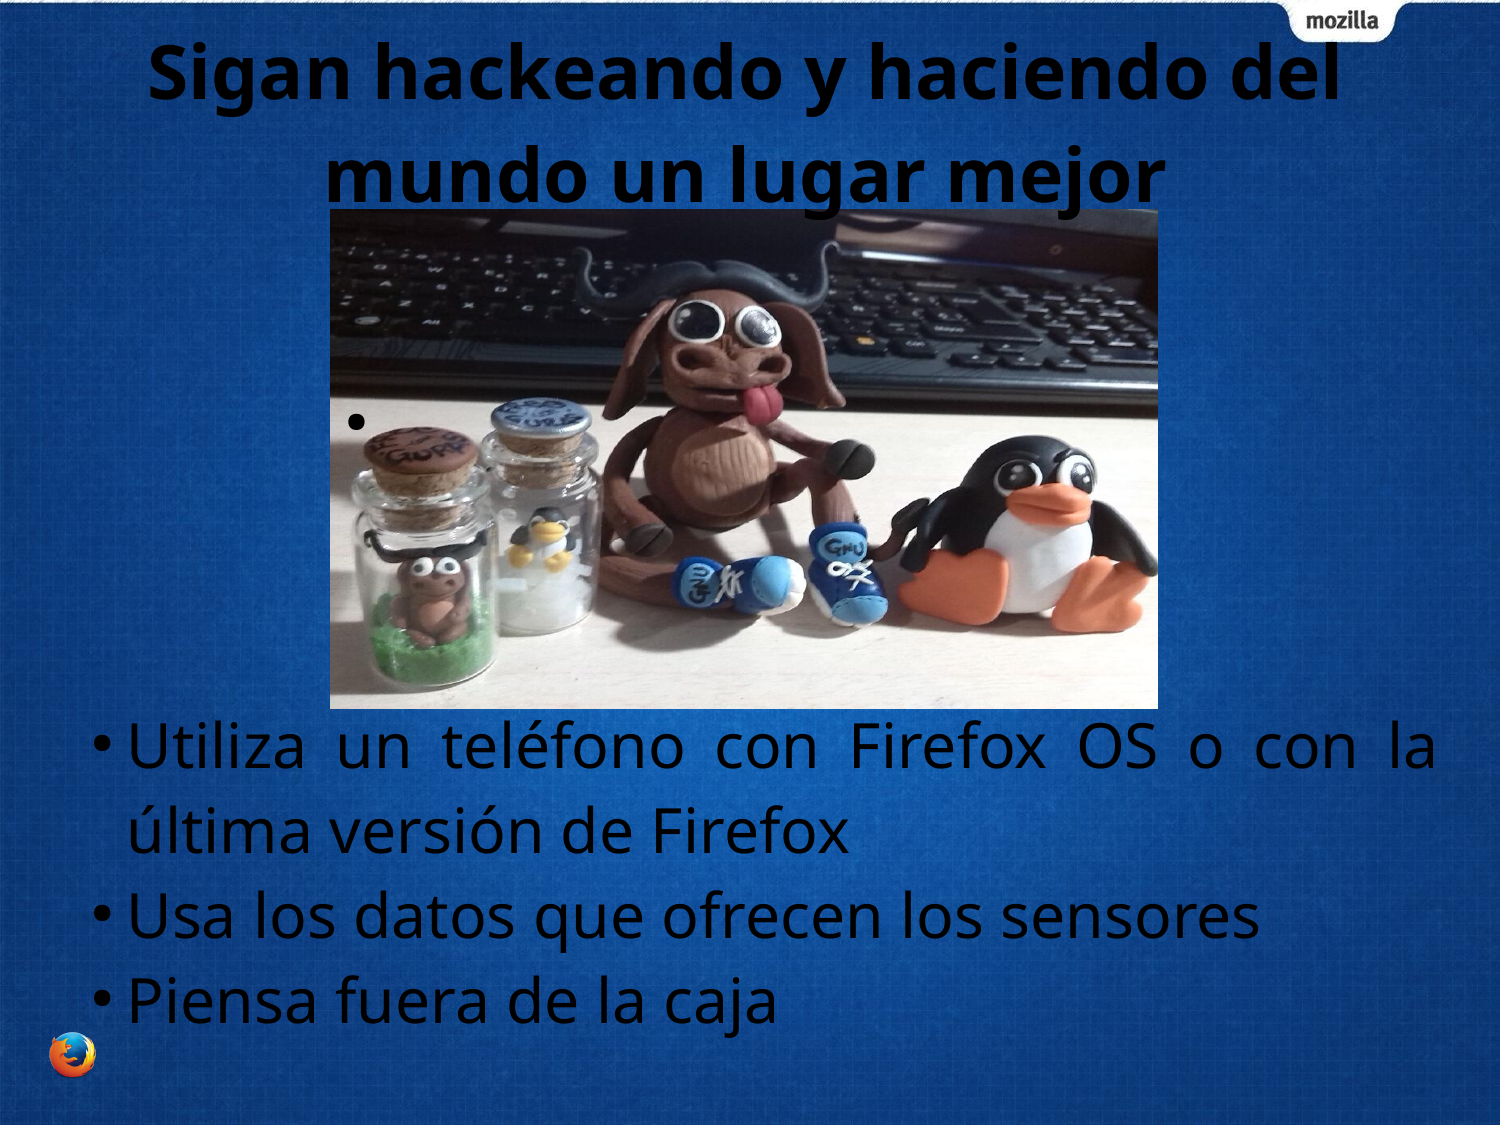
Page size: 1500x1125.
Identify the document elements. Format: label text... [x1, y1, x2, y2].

picture [0, 0, 1500, 1125]
title Sigan hackeando y haciendo del mundo un lugar mejor [70, 19, 1421, 225]
subtitle Utiliza un teléfono con Firefox OS o con la última versión de Firefox Usa los datos que ofrecen los sensores Piensa fuera de la caja [91, 444, 1441, 1119]
